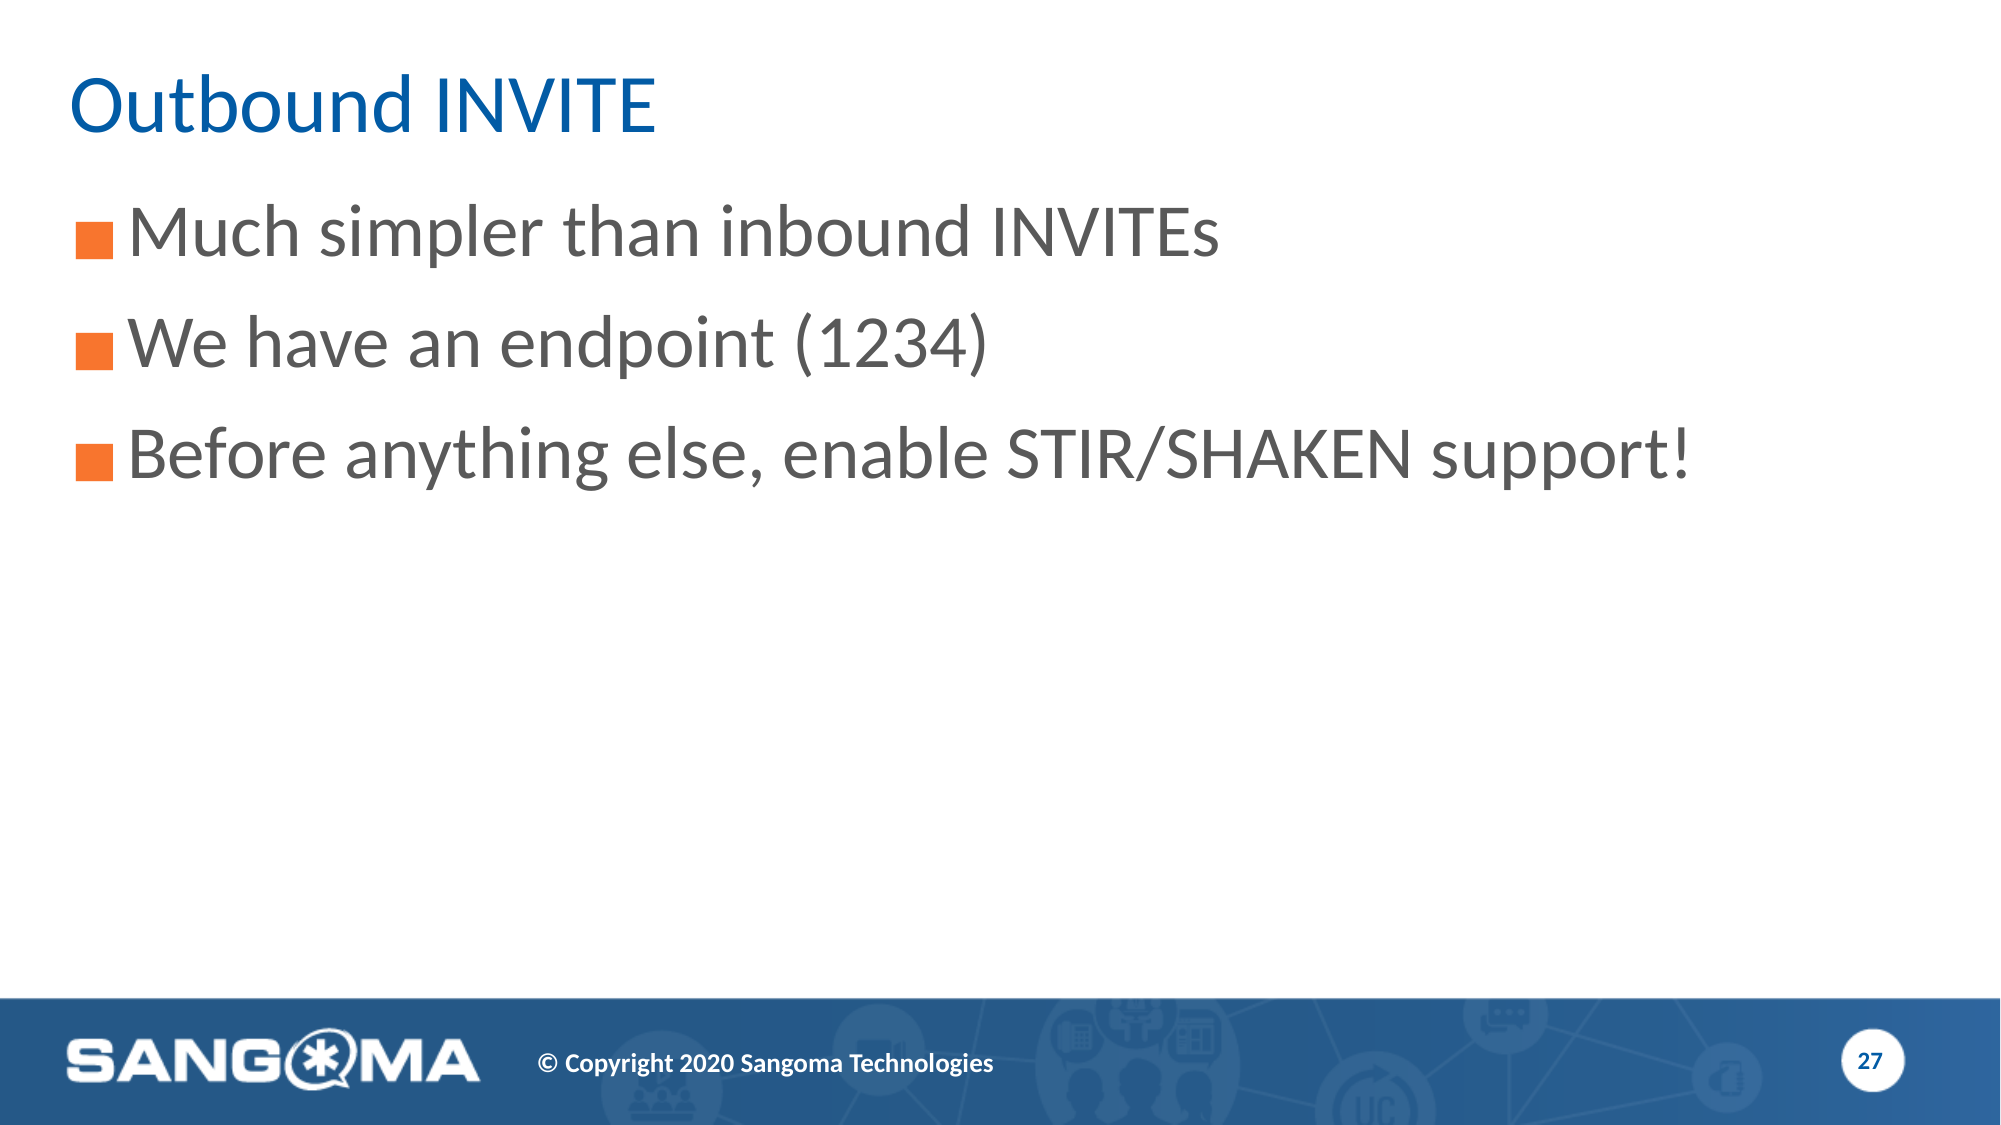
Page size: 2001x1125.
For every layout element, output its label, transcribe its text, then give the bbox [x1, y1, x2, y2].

list Much simpler than inbound INVITEs We have an endpoint (1234) Before anything else, enable STIR/SHAKEN support! [54, 174, 1945, 999]
title Outbound INVITE [54, 48, 1945, 164]
picture [0, 0, 2001, 1125]
